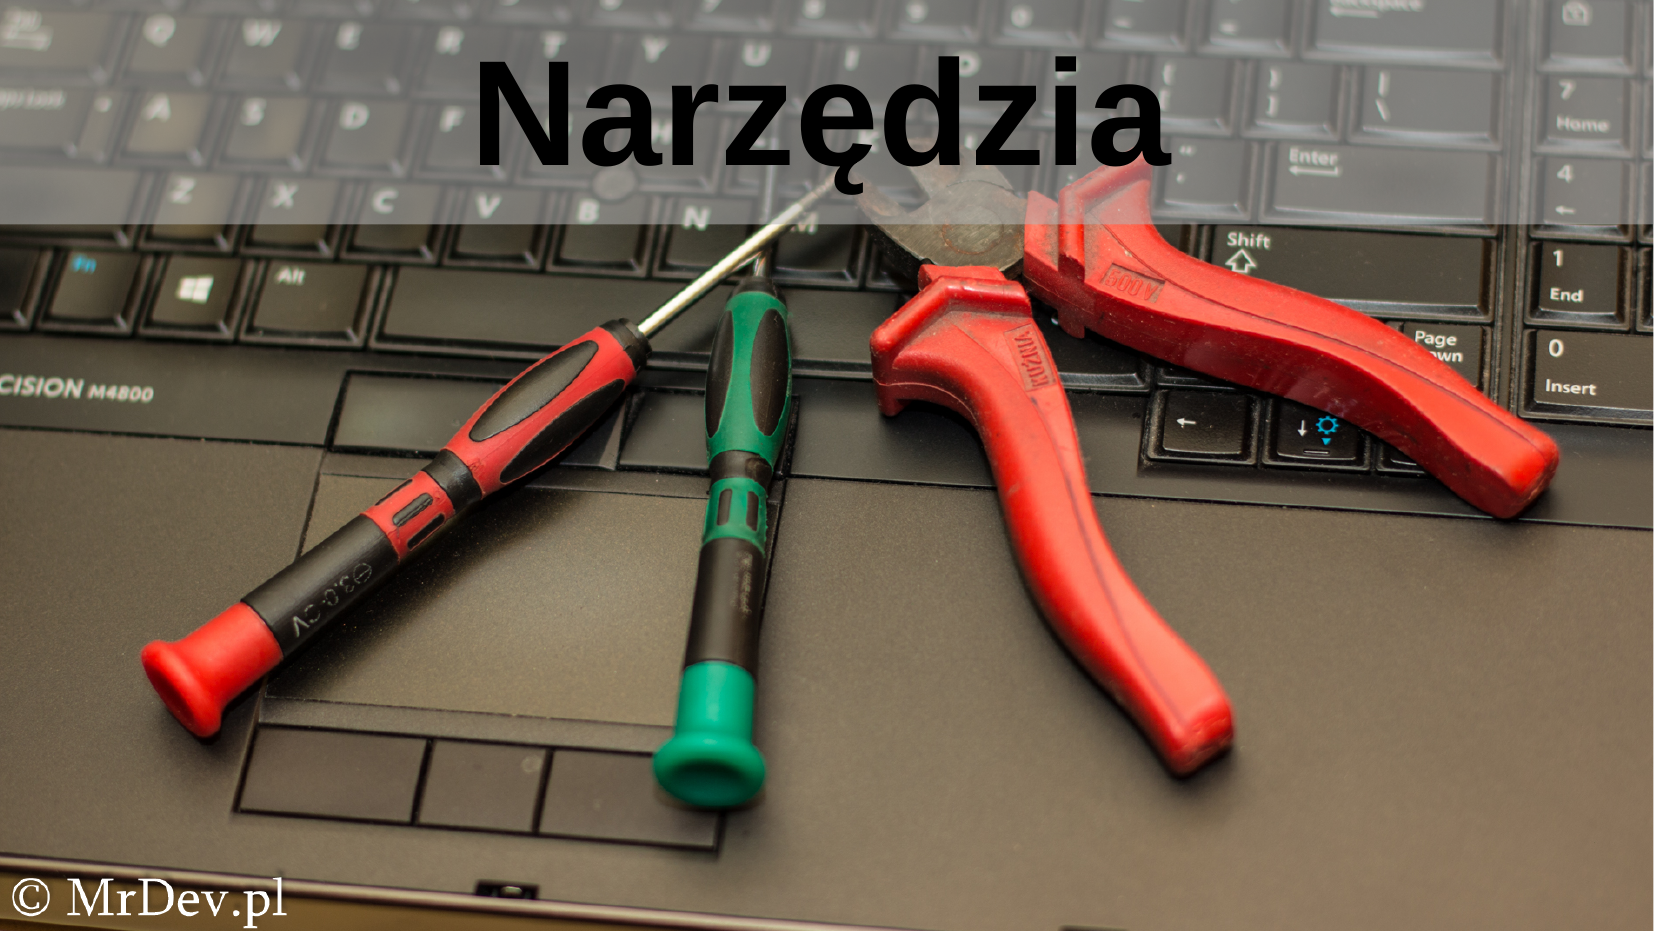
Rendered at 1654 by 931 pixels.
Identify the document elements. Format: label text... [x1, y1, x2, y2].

text_box Narzędzia [0, 0, 1654, 228]
picture [0, 228, 1654, 931]
